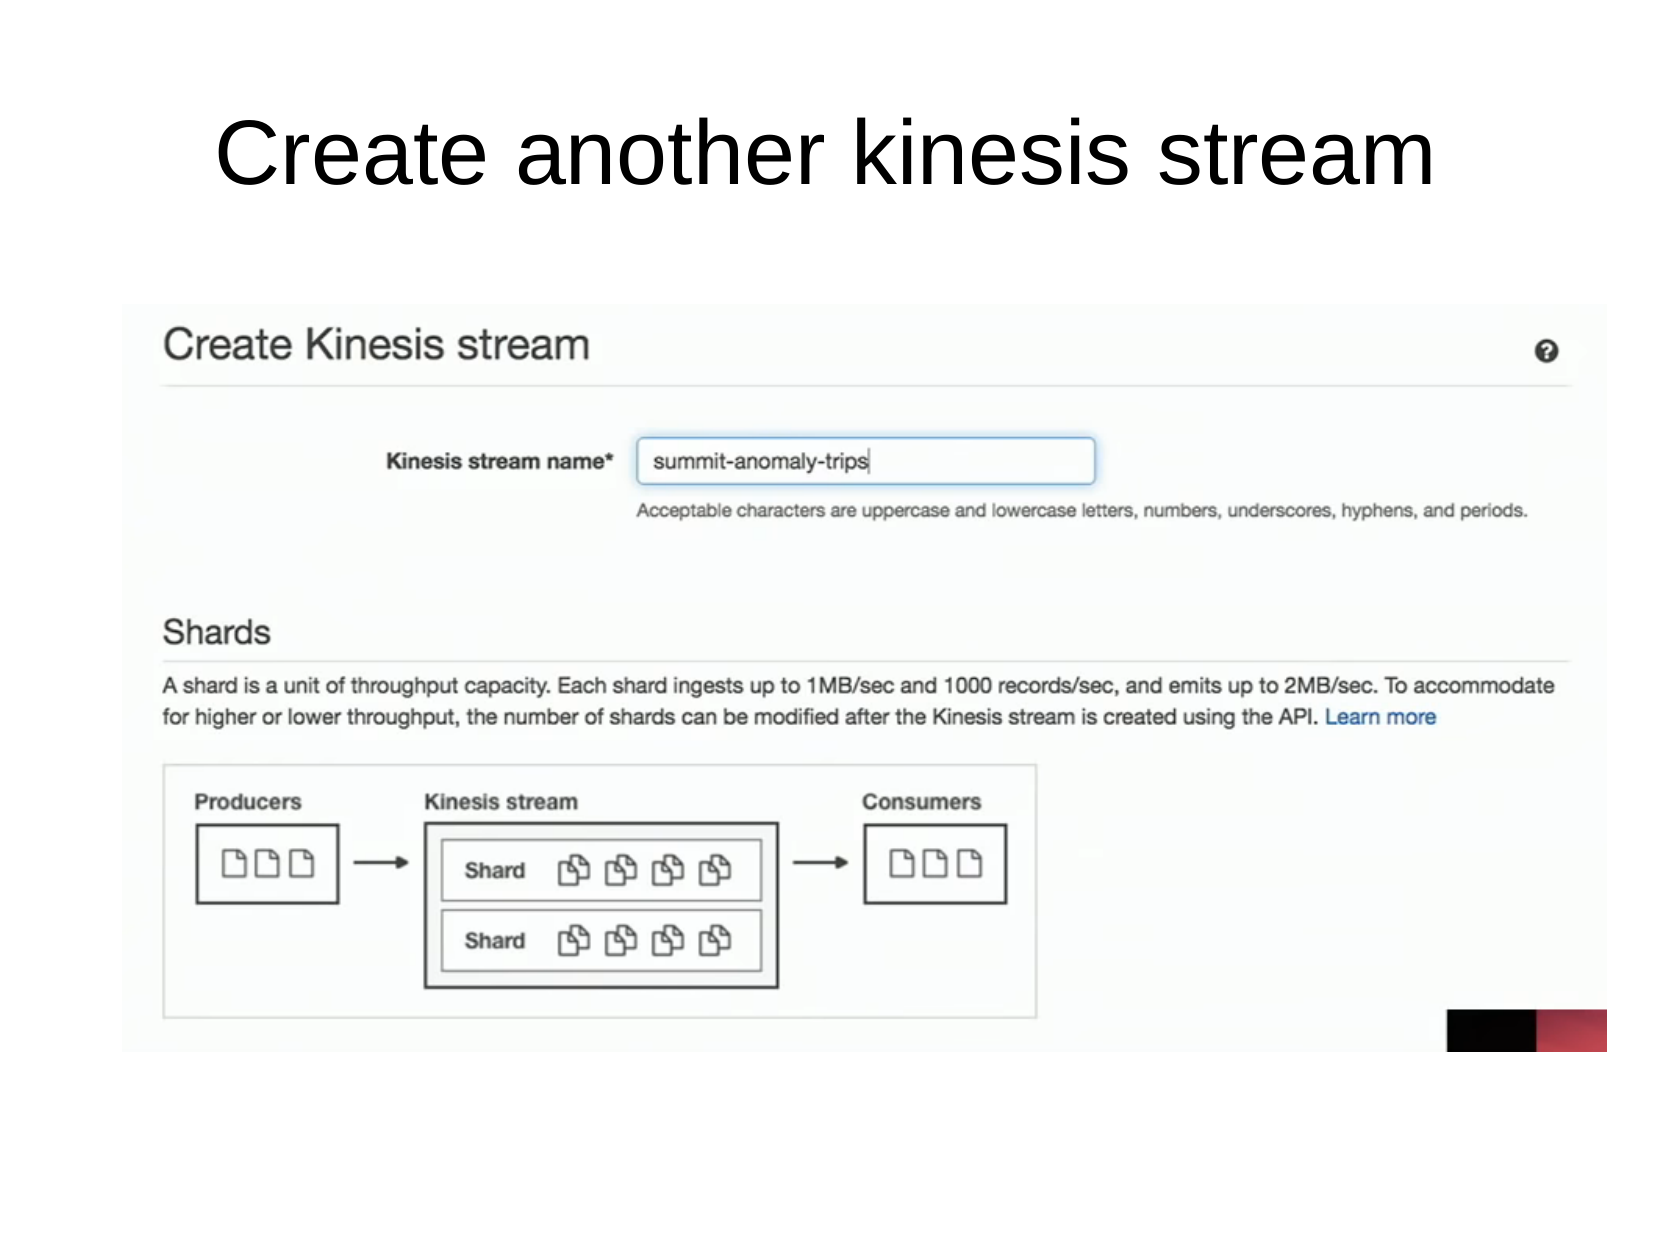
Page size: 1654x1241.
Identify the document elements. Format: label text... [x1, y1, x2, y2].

picture [122, 304, 1607, 1052]
title Create another kinesis stream [82, 49, 1571, 257]
